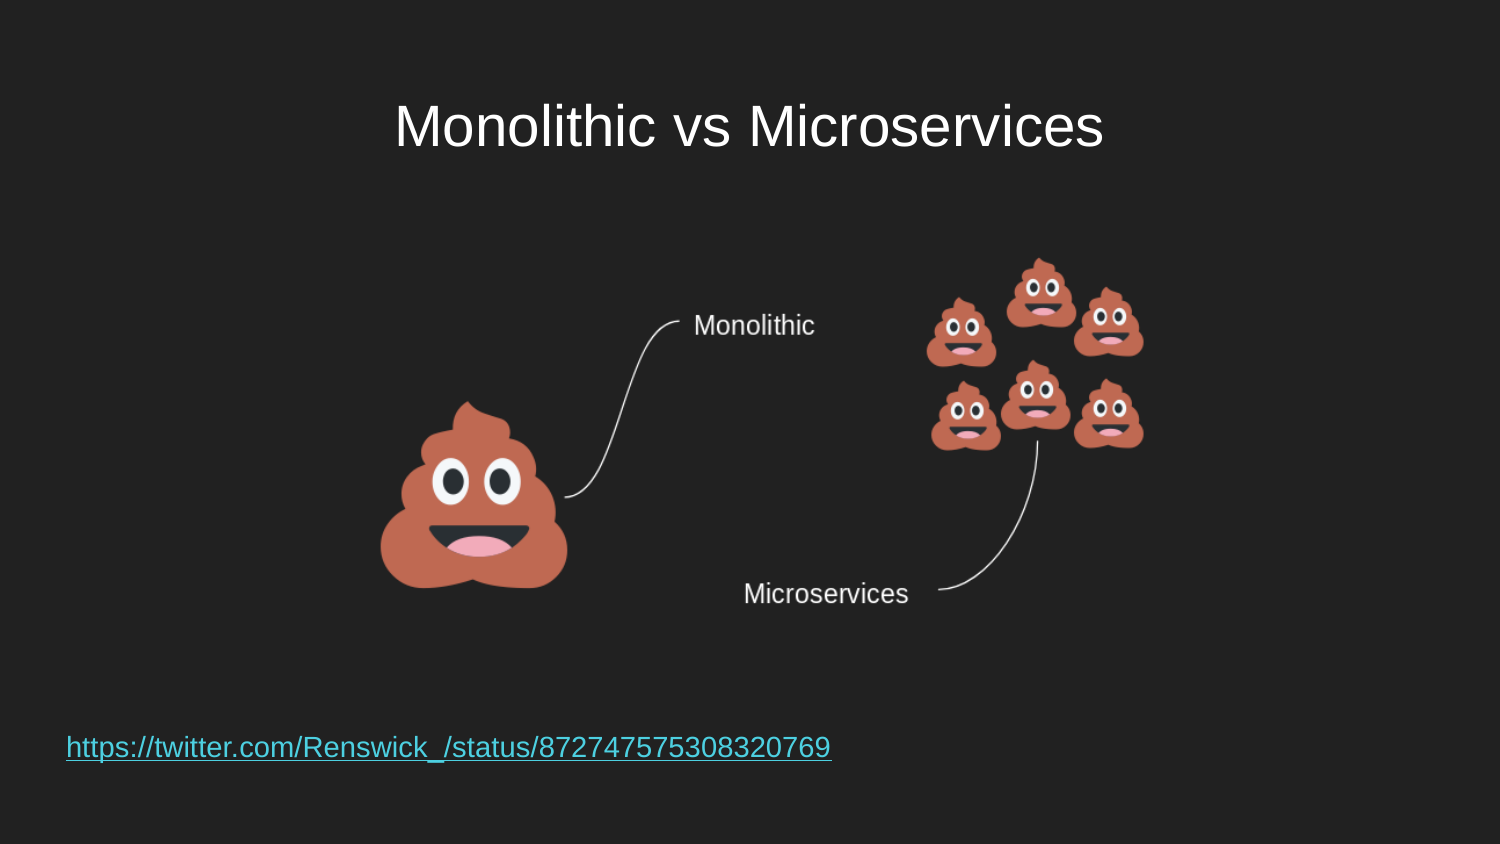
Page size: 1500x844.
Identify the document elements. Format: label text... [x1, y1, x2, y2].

picture [310, 178, 1190, 688]
title Monolithic vs Microservices [51, 72, 1449, 167]
list https://twitter.com/Renswick_/status/872747575308320769 [51, 694, 1036, 794]
